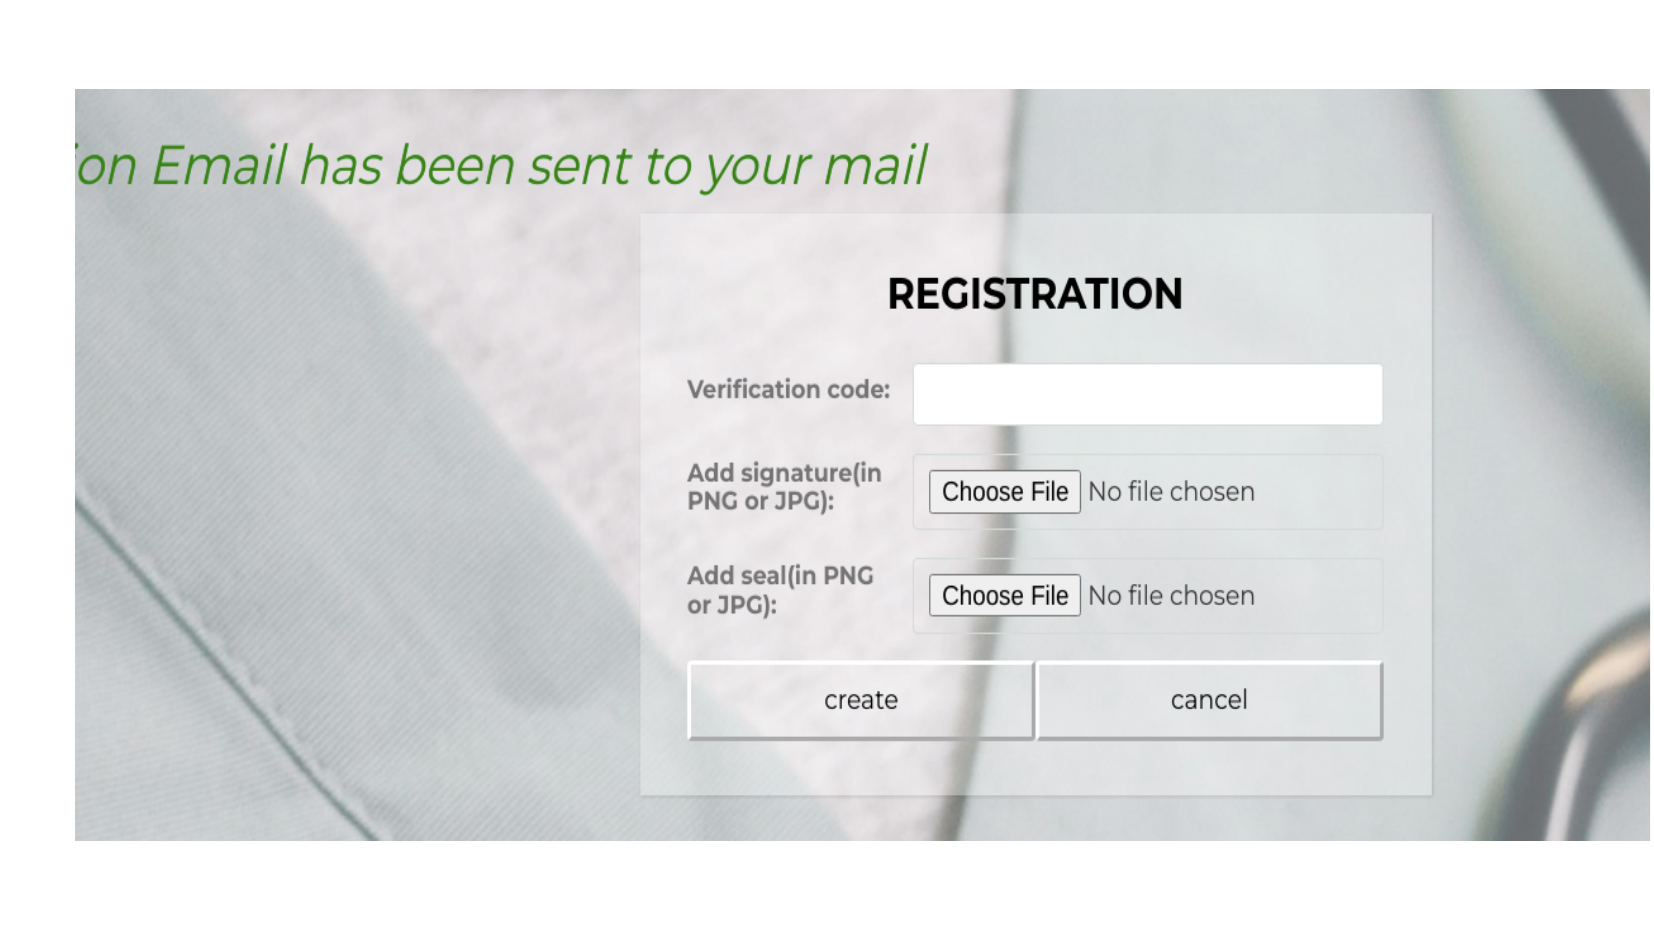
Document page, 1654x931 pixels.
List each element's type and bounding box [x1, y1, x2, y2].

picture [75, 89, 1651, 841]
